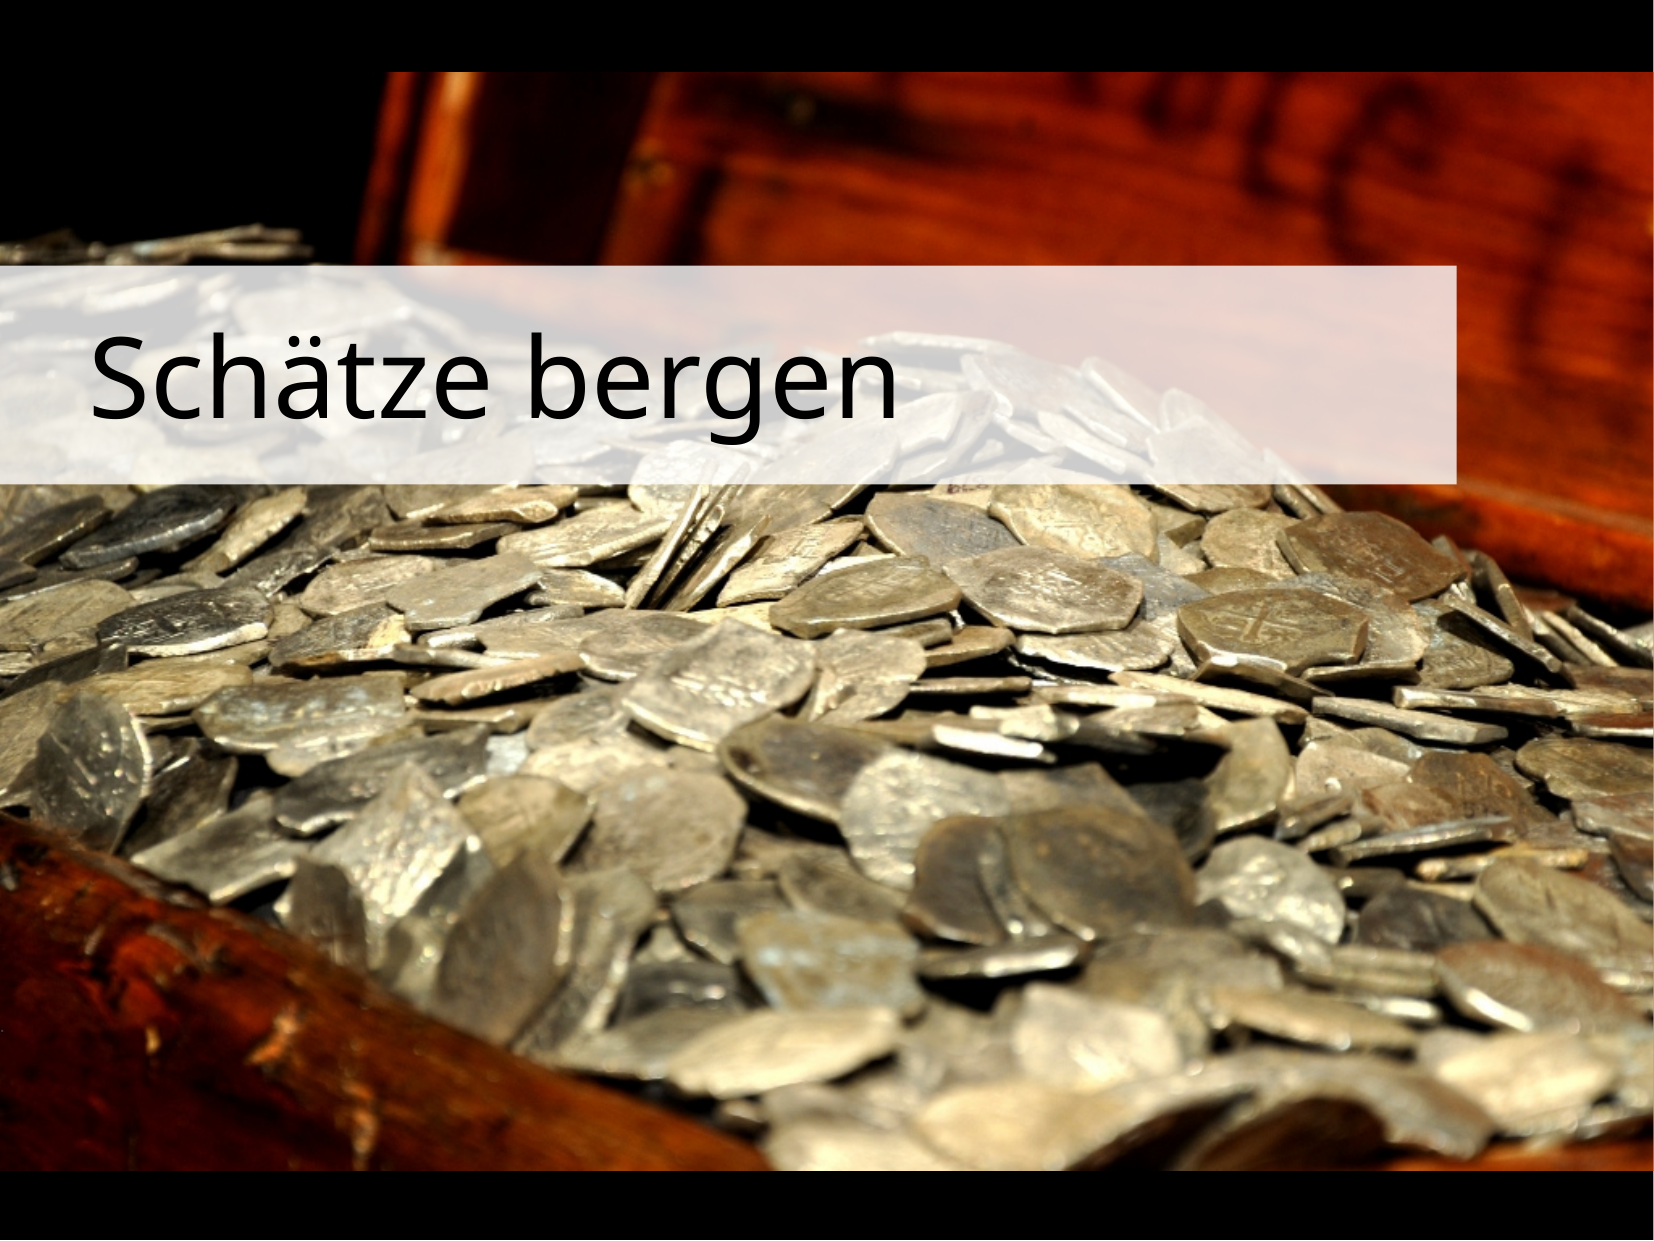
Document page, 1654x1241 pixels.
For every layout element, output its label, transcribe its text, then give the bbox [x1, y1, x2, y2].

text_box Schätze bergen [0, 265, 1457, 485]
picture [0, 72, 1654, 1171]
